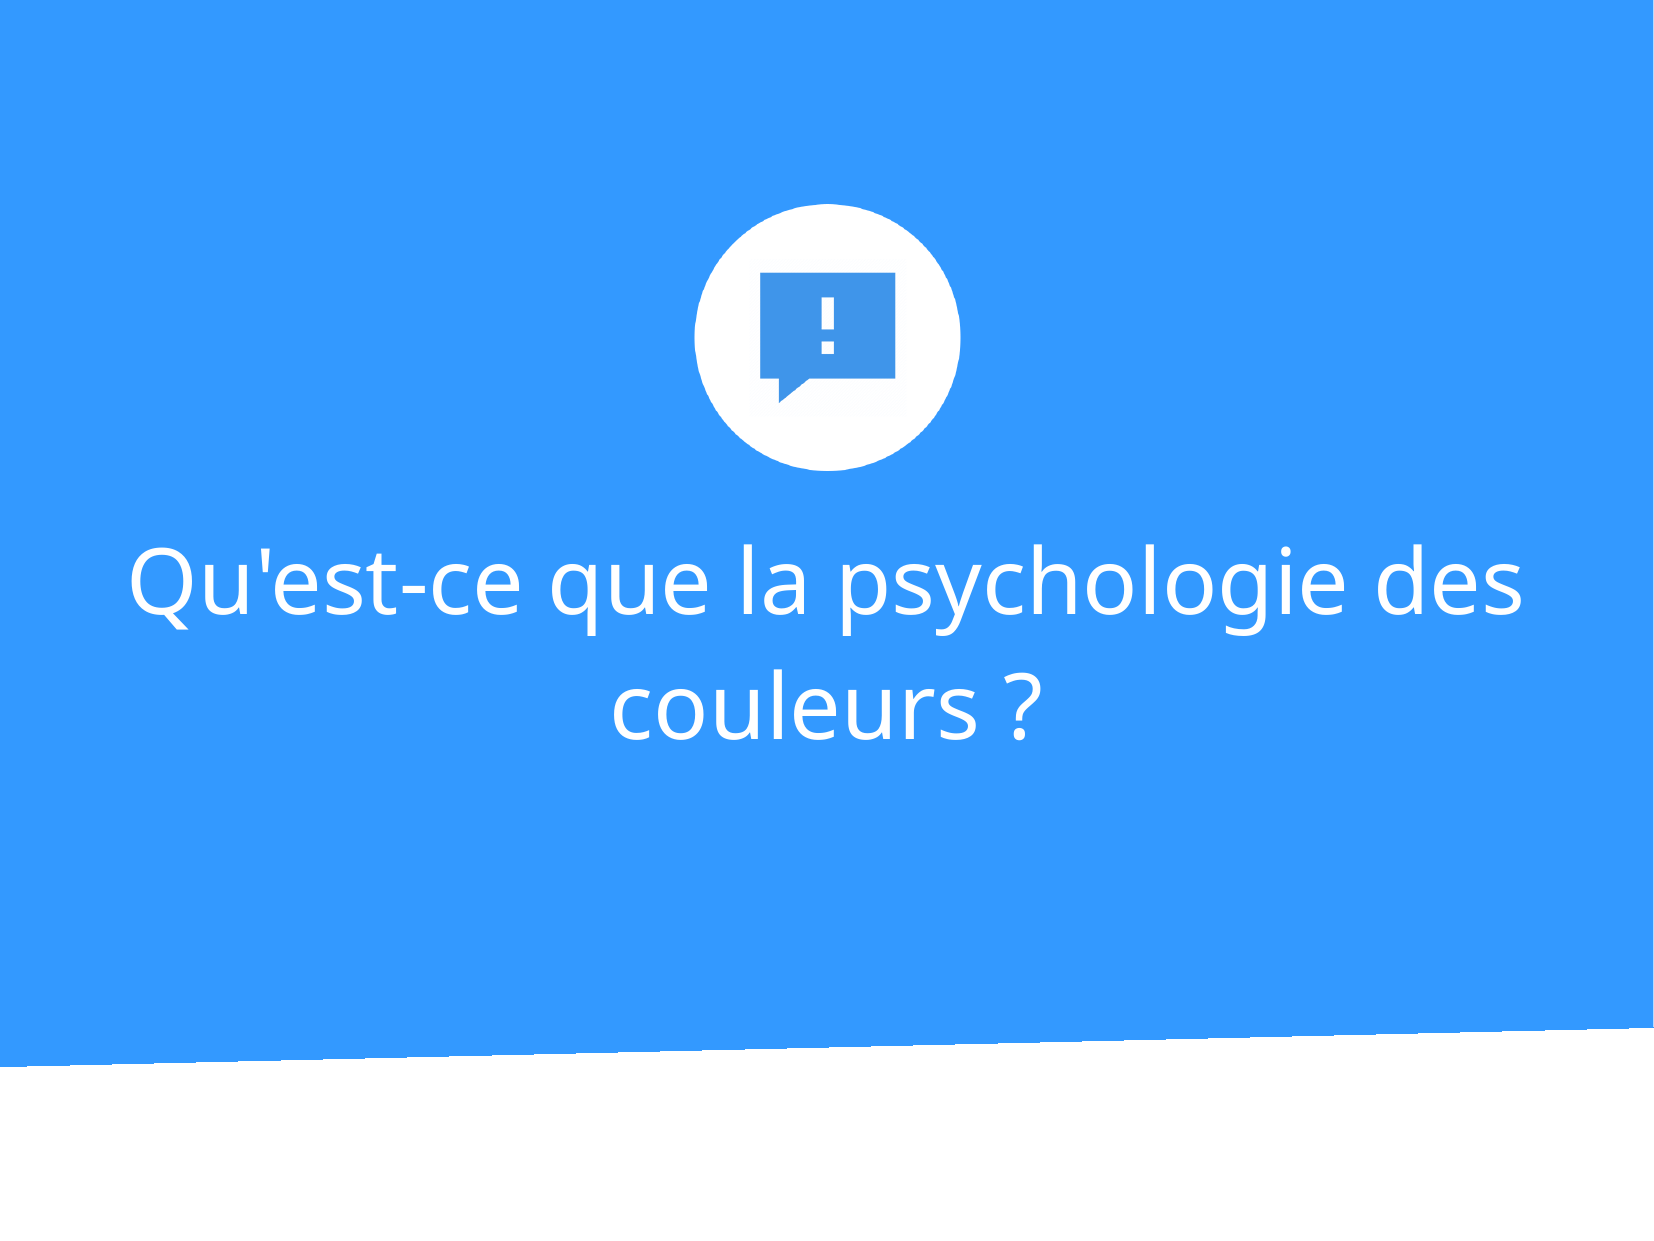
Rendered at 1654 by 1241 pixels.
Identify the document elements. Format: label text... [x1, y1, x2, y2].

text_box Qu'est-ce que la psychologie des couleurs ? [82, 49, 1572, 1109]
picture [679, 200, 975, 474]
text_box [0, 0, 1654, 1067]
